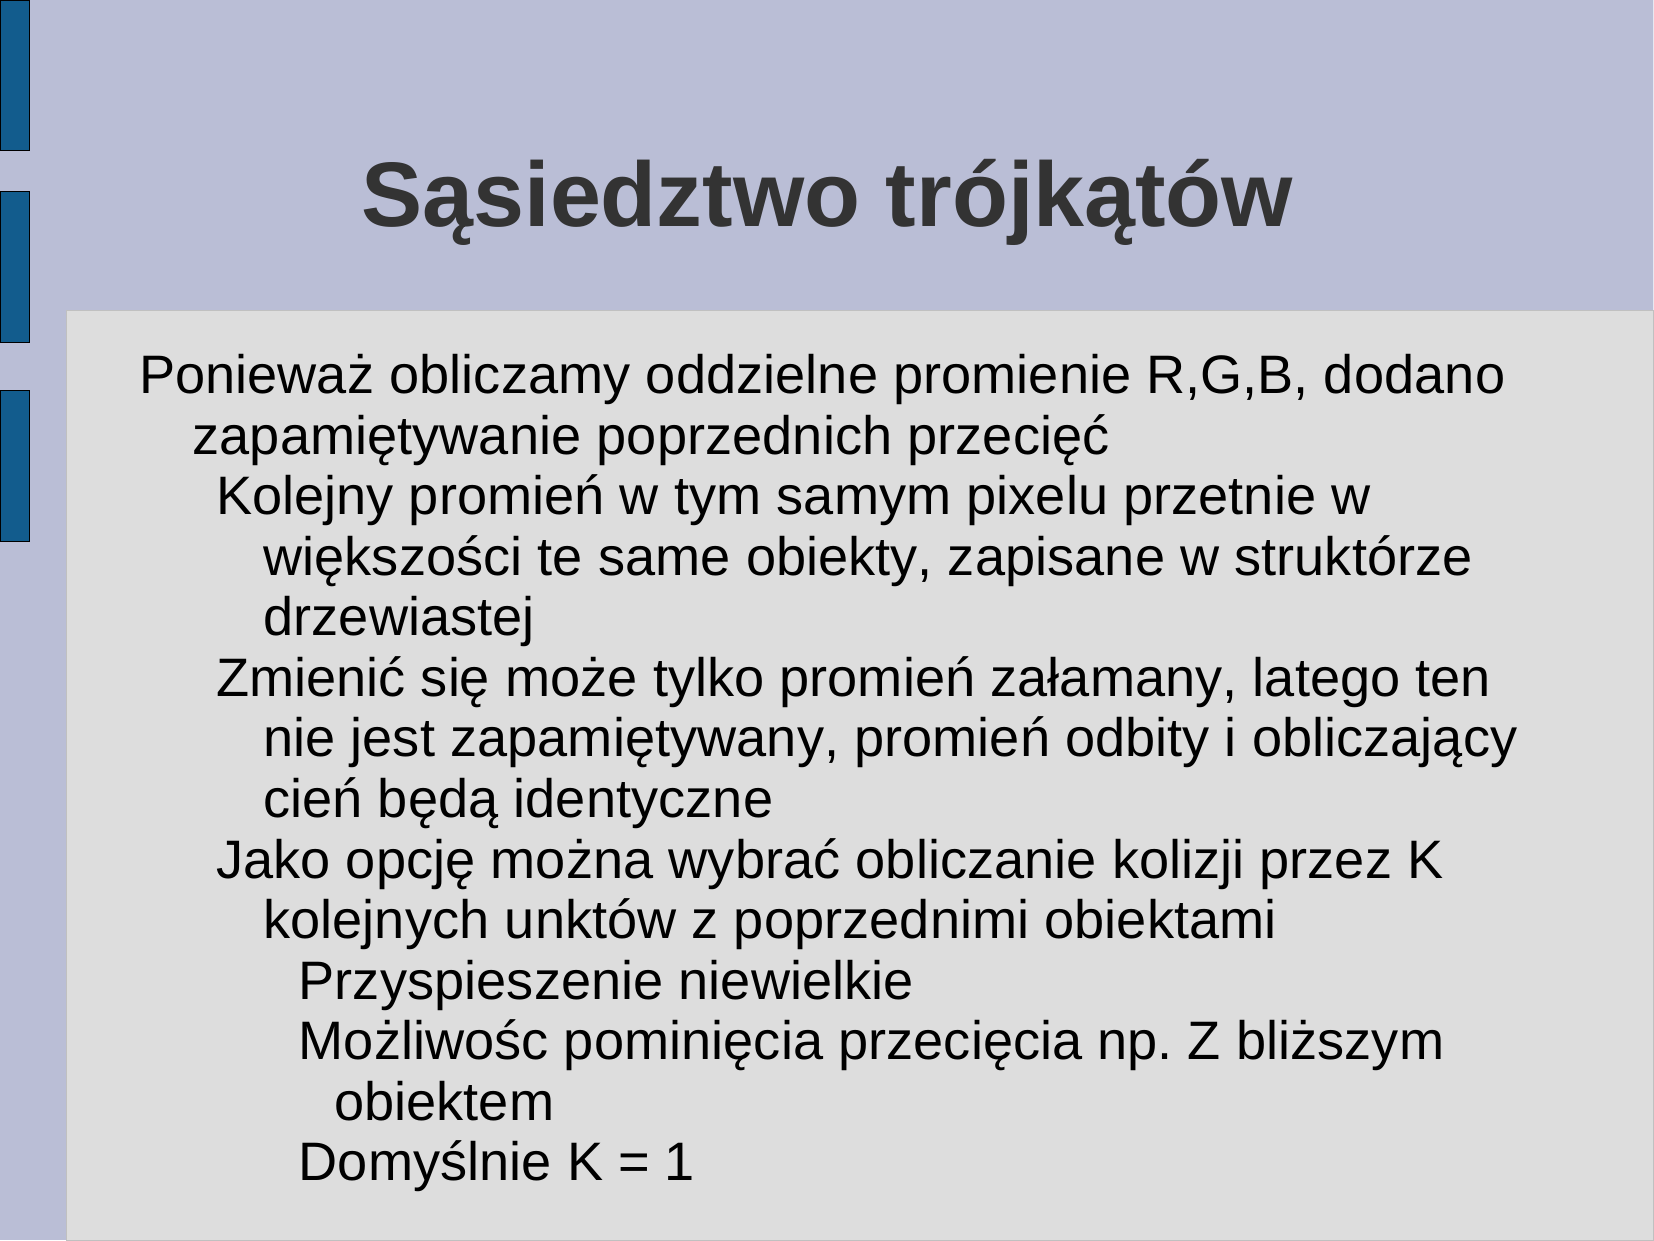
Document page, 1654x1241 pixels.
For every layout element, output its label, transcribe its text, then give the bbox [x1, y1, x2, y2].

list Ponieważ obliczamy oddzielne promienie R,G,B, dodano zapamiętywanie poprzednich przecięć Kolejny promień w tym samym pixelu przetnie w większości te same obiekty, zapisane w struktórze drzewiastej Zmienić się może tylko promień załamany, latego ten nie jest zapamiętywany, promień odbity i obliczający cień będą identyczne Jako opcję można wybrać obliczanie kolizji przez K kolejnych unktów z poprzednimi obiektami Przyspieszenie niewielkie Możliwośc pominięcia przecięcia np. Z bliższym obiektem Domyślnie K = 1 [121, 344, 1534, 1193]
title Sąsiedztwo trójkątów [121, 91, 1534, 299]
